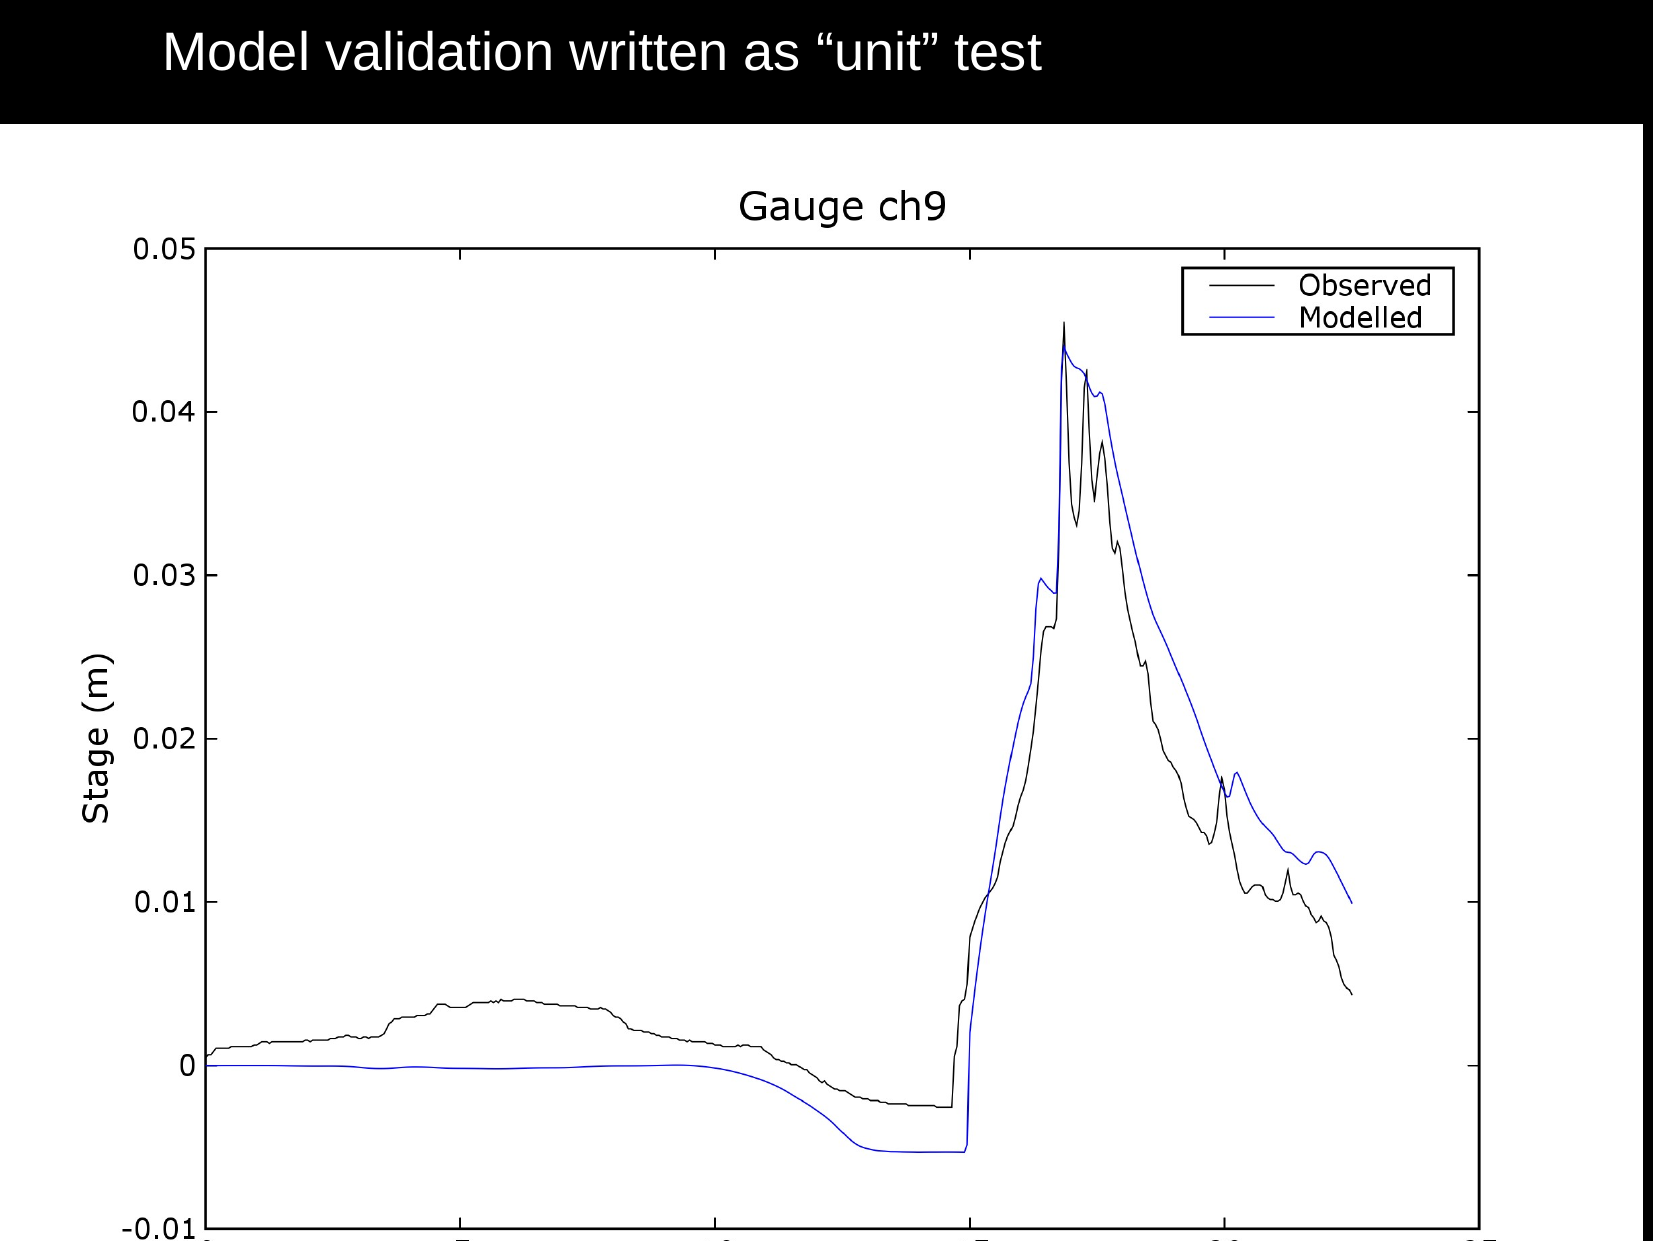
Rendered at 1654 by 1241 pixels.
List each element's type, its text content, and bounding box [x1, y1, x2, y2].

text_box Model validation written as “unit” test [147, 14, 1653, 90]
picture [0, 124, 1643, 1241]
